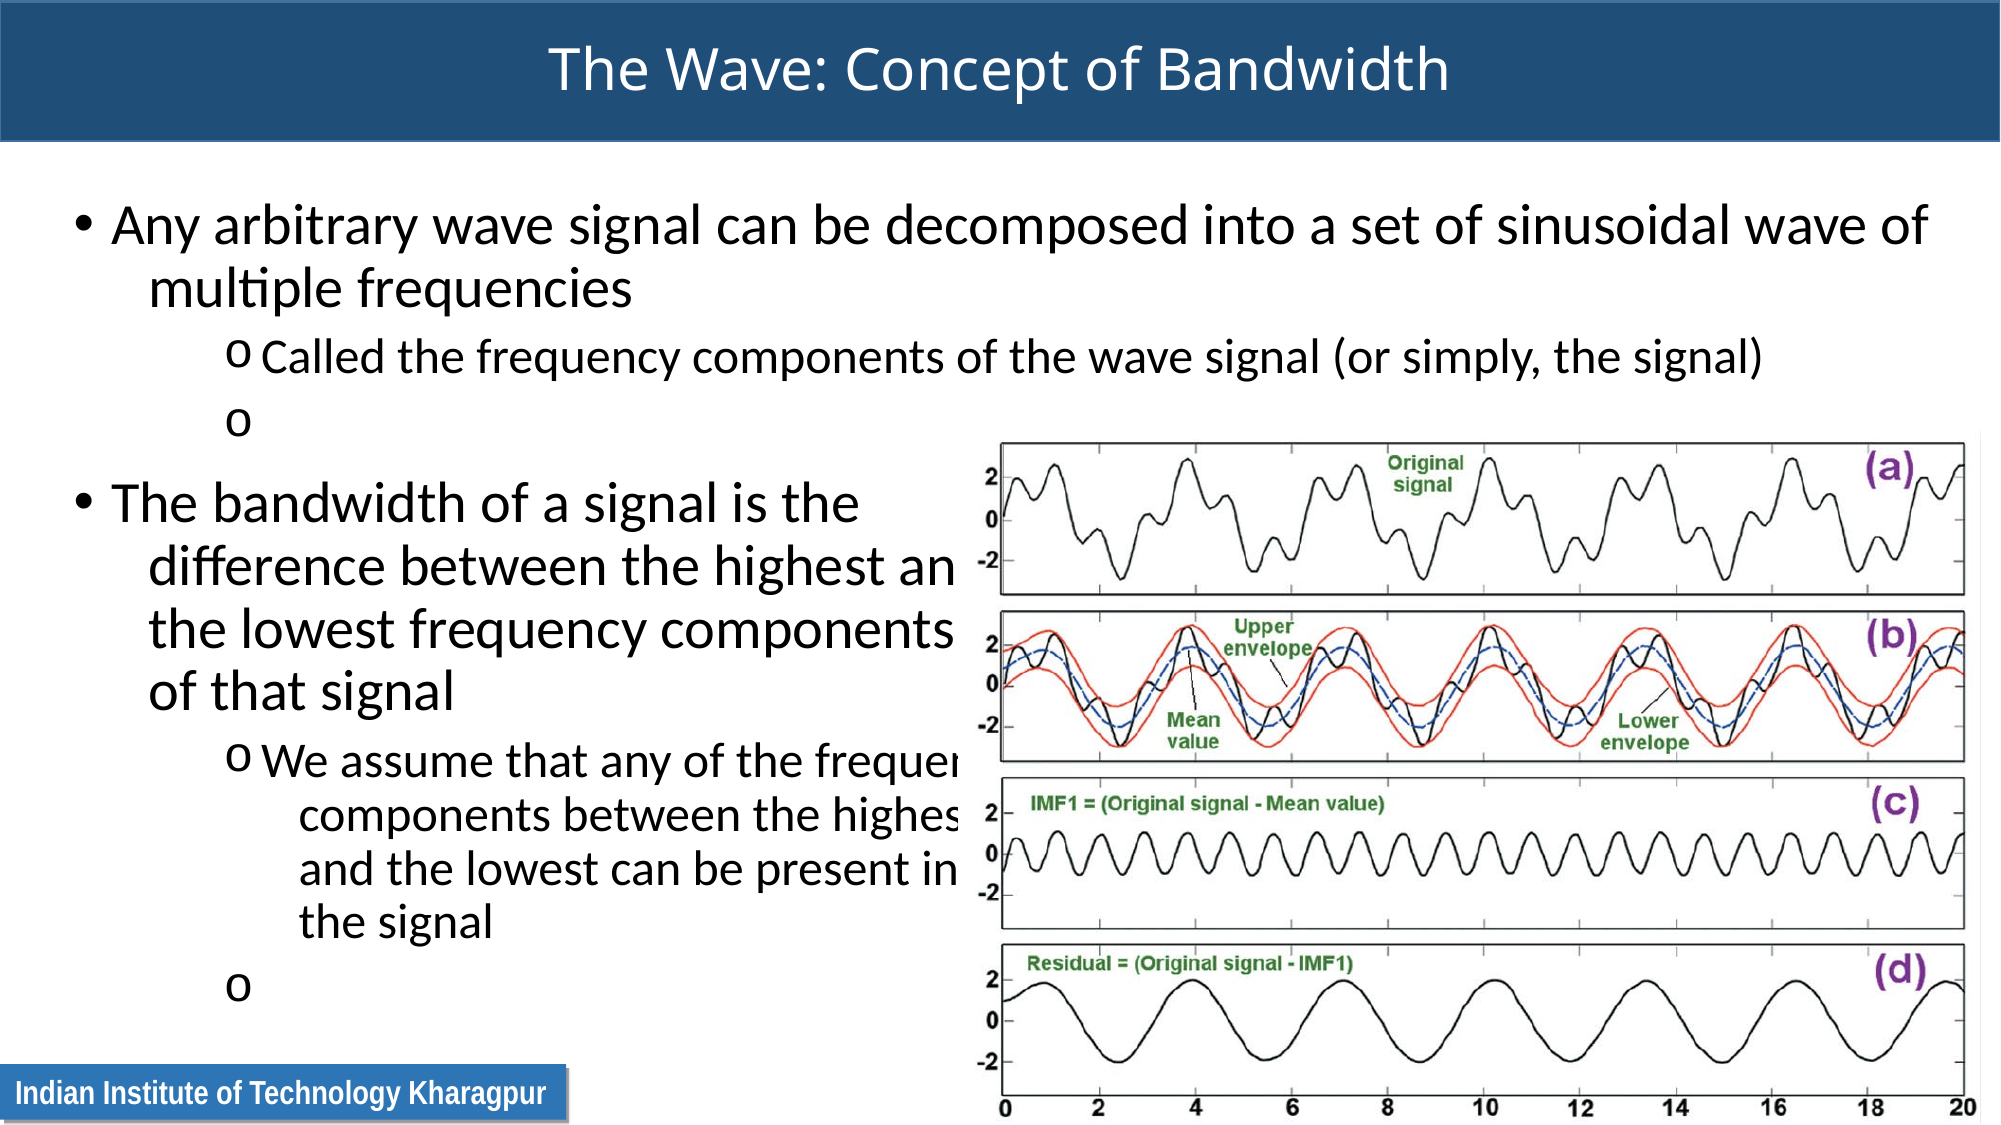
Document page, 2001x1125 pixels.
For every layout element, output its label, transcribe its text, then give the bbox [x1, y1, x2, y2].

list Any arbitrary wave signal can be decomposed into a set of sinusoidal wave of multiple frequencies Called the frequency components of the wave signal (or simply, the signal) The bandwidth of a signal is the difference between the highest and the lowest frequency components of that signal We assume that any of the frequency components between the highest and the lowest can be present in the signal [58, 186, 1954, 1065]
title The Wave: Concept of Bandwidth [0, 1, 2000, 141]
picture [958, 431, 2000, 1125]
